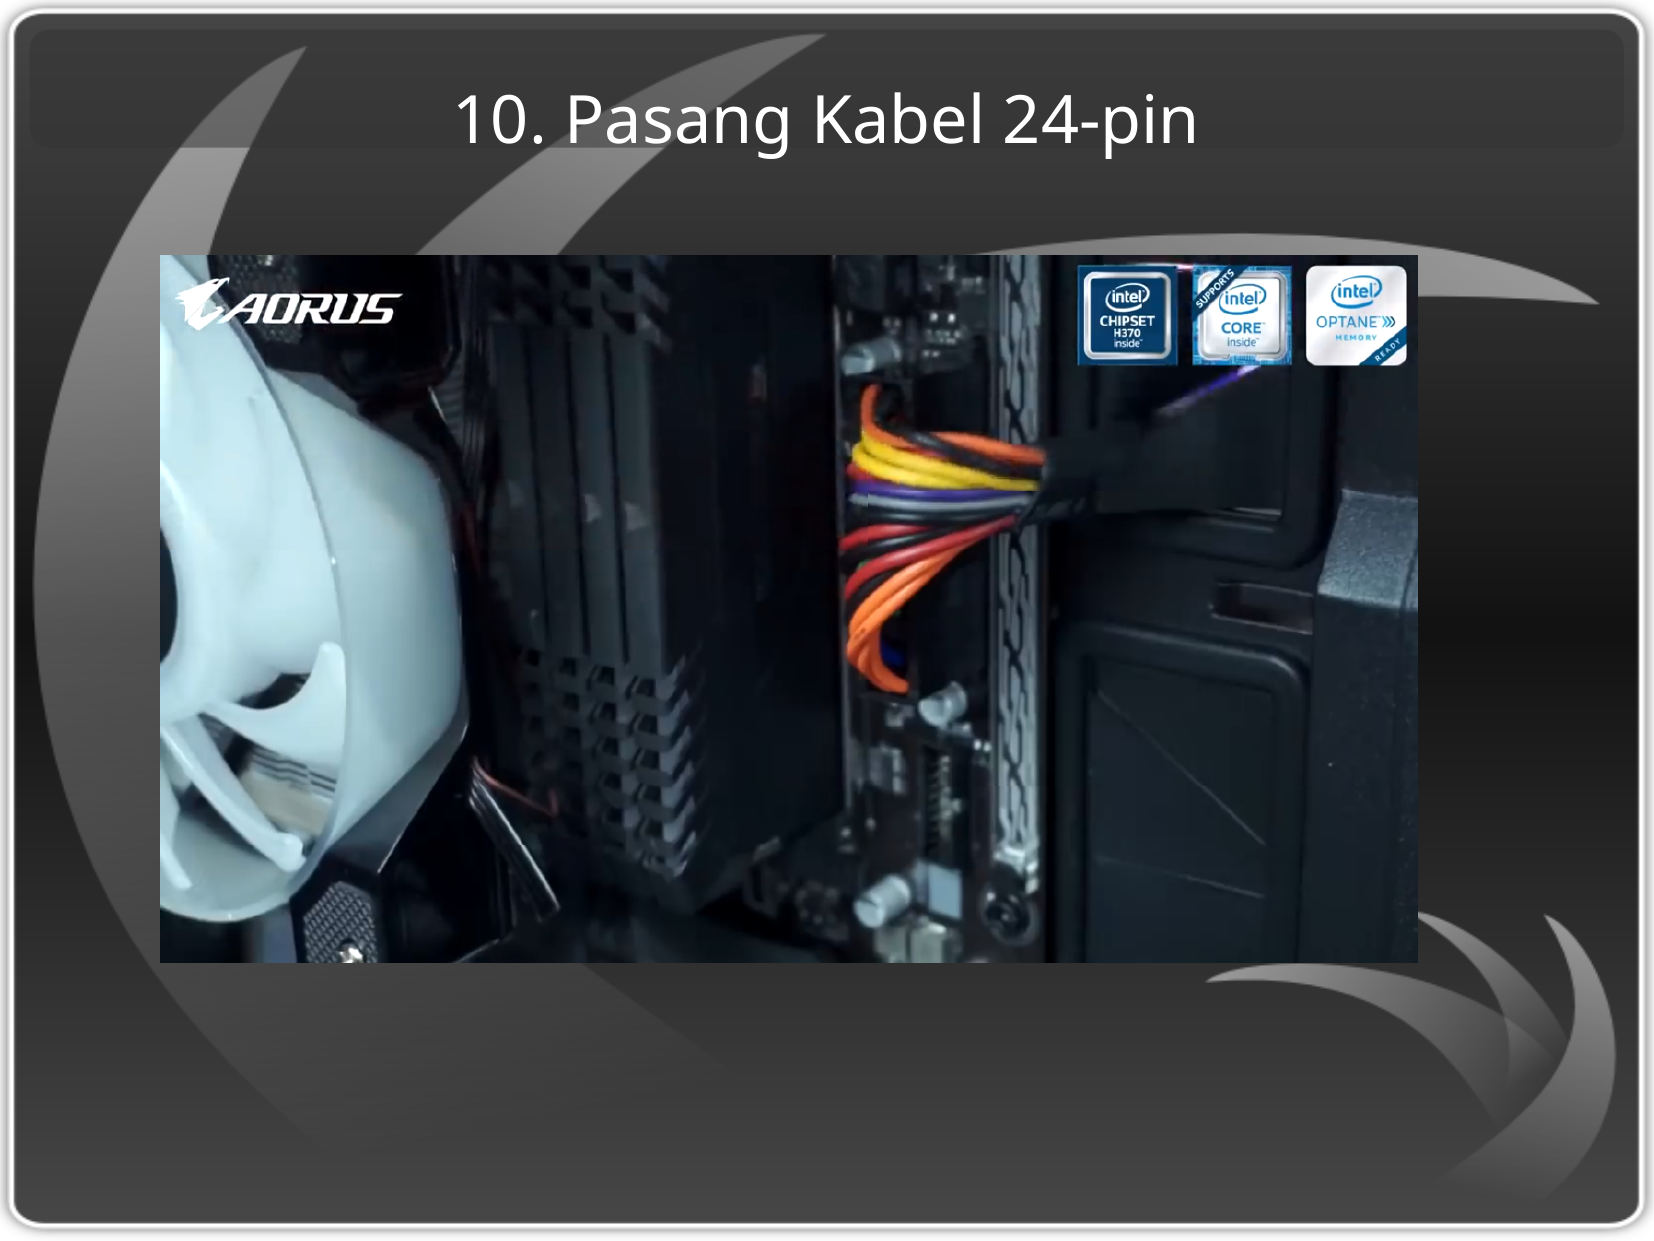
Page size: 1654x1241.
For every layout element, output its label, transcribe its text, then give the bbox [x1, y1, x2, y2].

text_box 10. Pasang Kabel 24-pin [29, 29, 1625, 207]
picture [0, 0, 1654, 1241]
